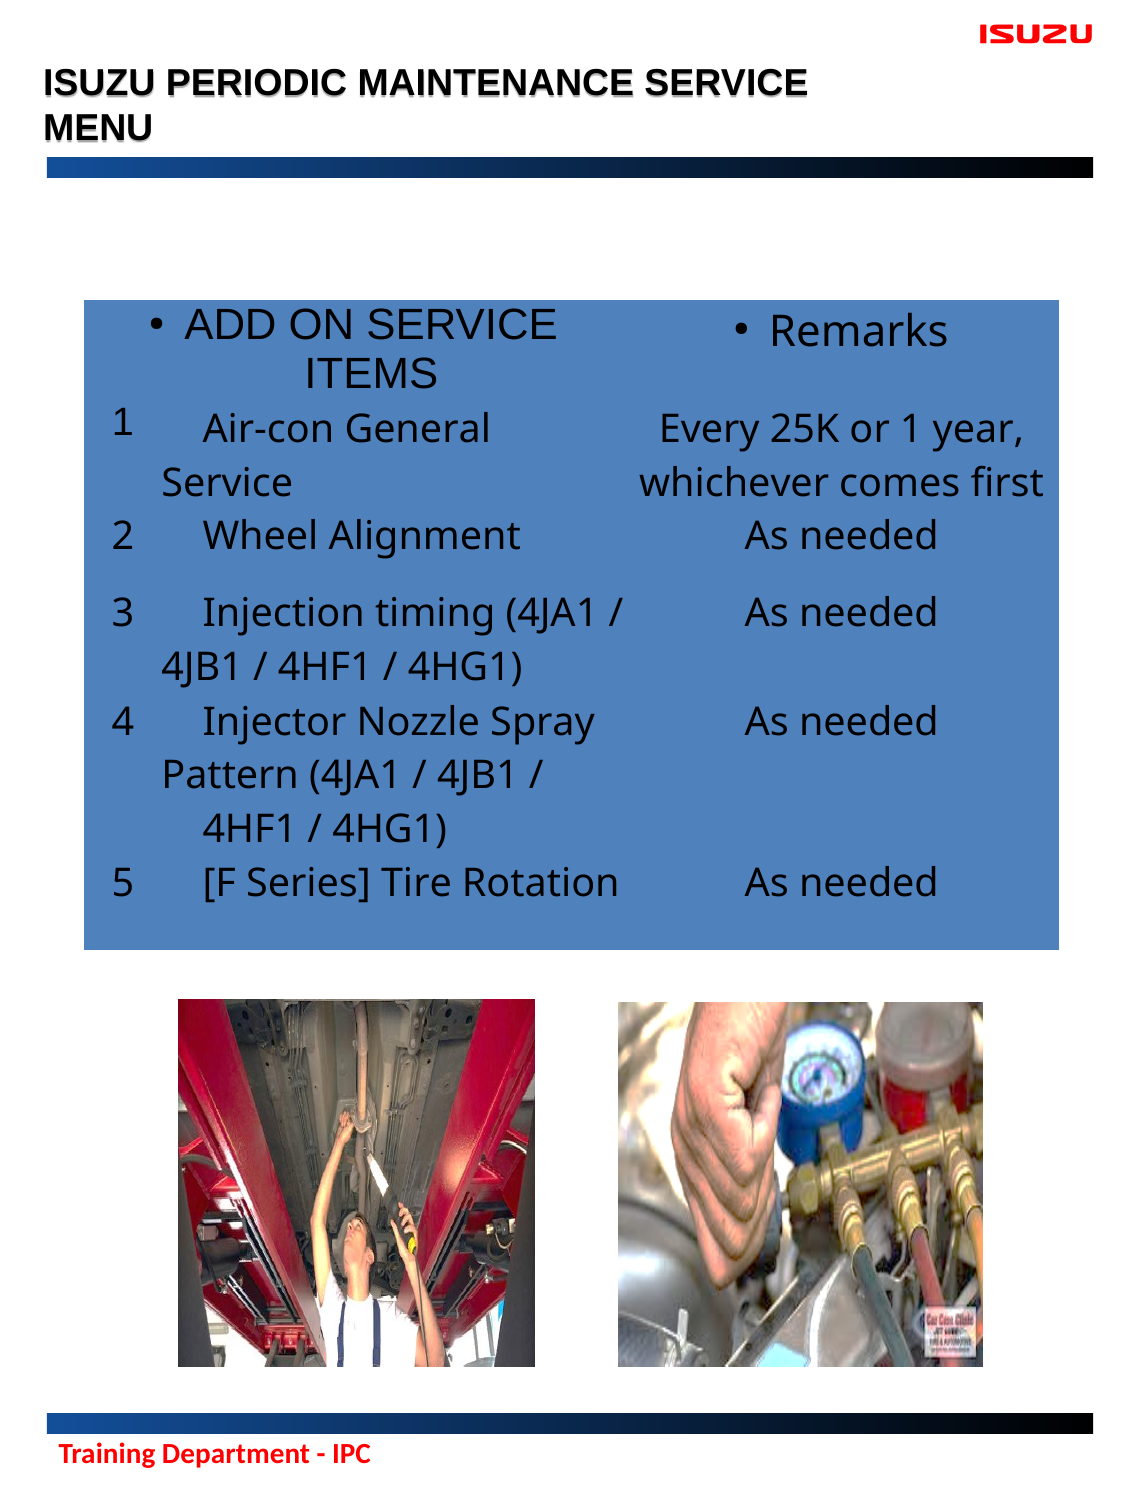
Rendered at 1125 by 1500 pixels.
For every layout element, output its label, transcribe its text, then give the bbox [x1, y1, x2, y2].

picture [178, 999, 535, 1367]
table_header 1 [84, 400, 162, 508]
table_header Every 25K or 1 year, whichever comes first [624, 400, 1059, 508]
text_box ISUZU PERIODIC MAINTENANCE SERVICE MENU [28, 50, 882, 157]
table_cell Injection timing (4JA1 / 4JB1 / 4HF1 / 4HG1) [162, 585, 624, 693]
table_header Air-con General Service [162, 400, 624, 508]
table_cell 3 [84, 585, 162, 693]
table_cell 2 [84, 508, 162, 585]
table_cell 4 [84, 693, 162, 854]
table_cell As needed [624, 693, 1059, 854]
picture [618, 1002, 983, 1367]
table_header ADD ON SERVICE ITEMS [84, 300, 623, 400]
table_cell Injector Nozzle Spray Pattern (4JA1 / 4JB1 / 4HF1 / 4HG1) [162, 693, 624, 854]
table_cell [F Series] Tire Rotation [162, 854, 624, 950]
table_cell As needed [624, 585, 1059, 693]
table_cell As needed [624, 508, 1059, 585]
table_cell Wheel Alignment [162, 508, 624, 585]
table_cell As needed [624, 854, 1059, 950]
table_cell 5 [84, 854, 162, 950]
table_header Remarks [623, 300, 1059, 400]
